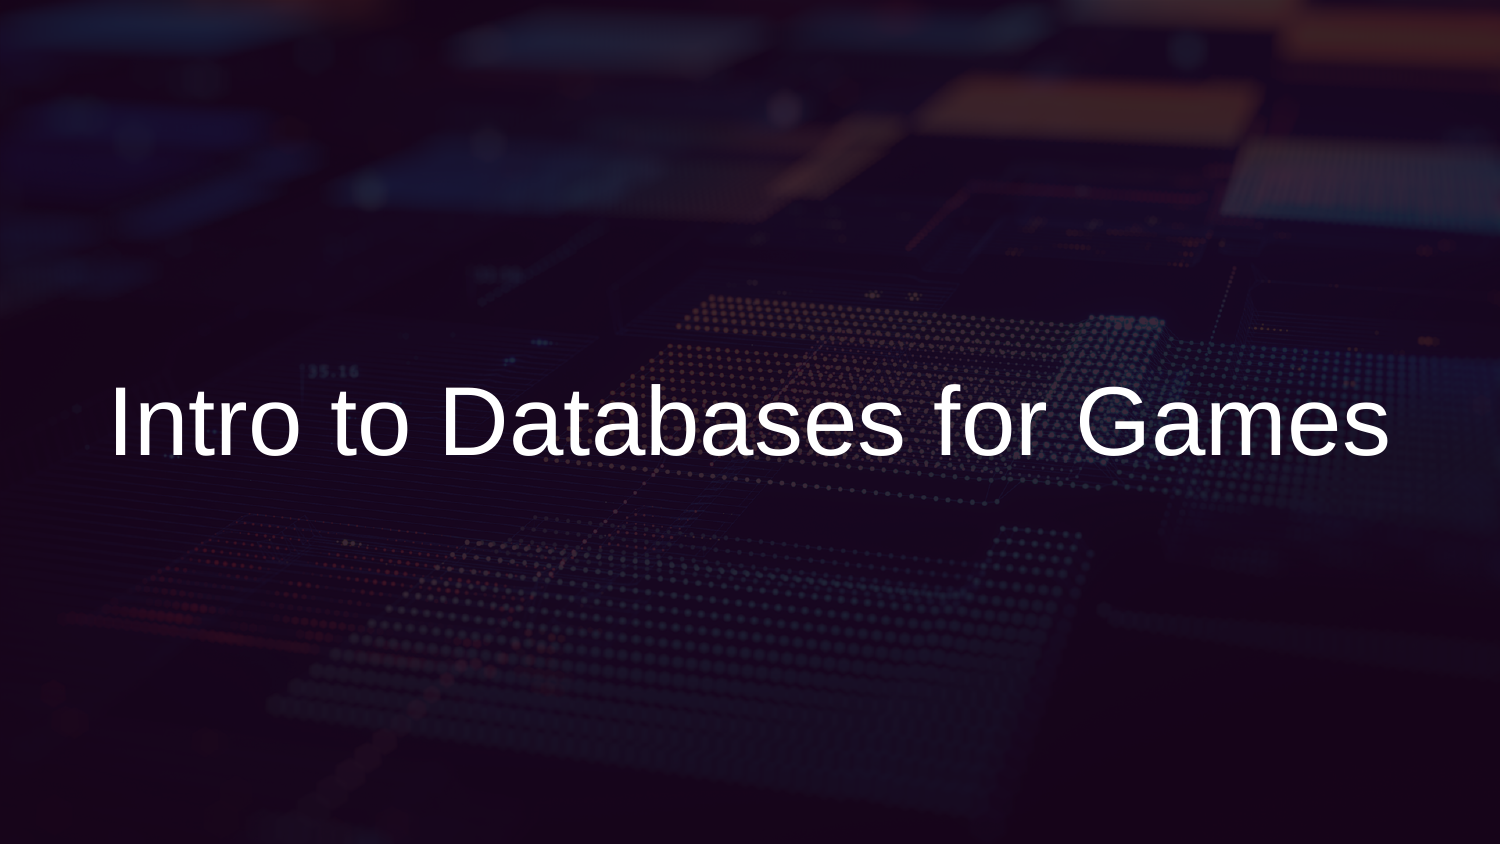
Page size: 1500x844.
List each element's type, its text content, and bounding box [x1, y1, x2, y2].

picture [0, 0, 1500, 844]
title Intro to Databases for Games [51, 253, 1449, 591]
